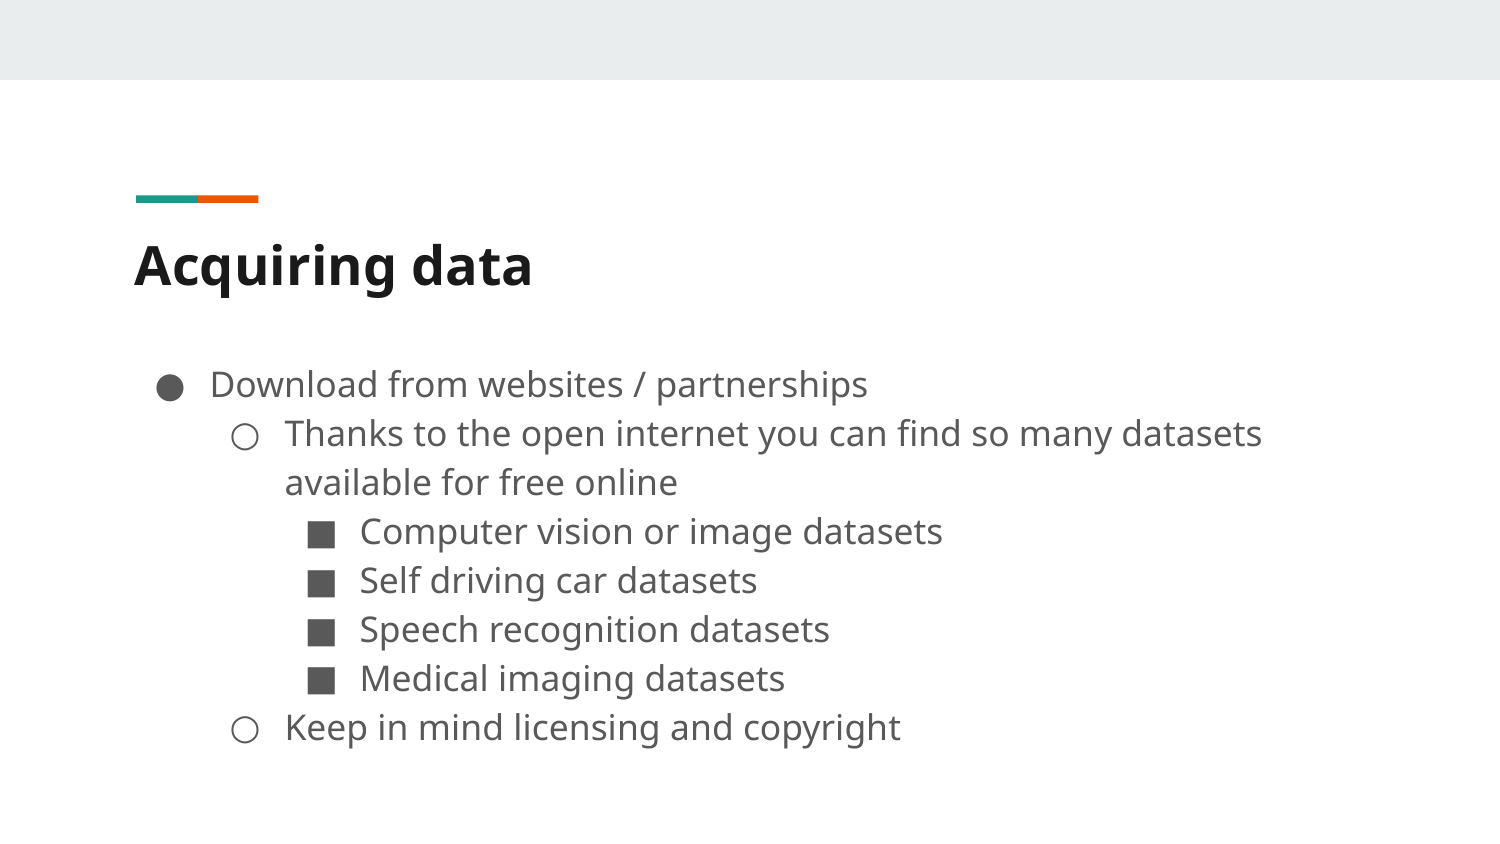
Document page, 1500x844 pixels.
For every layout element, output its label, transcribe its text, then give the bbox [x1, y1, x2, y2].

title Acquiring data [119, 216, 1381, 305]
list Download from websites / partnerships Thanks to the open internet you can find so many datasets available for free online Computer vision or image datasets Self driving car datasets Speech recognition datasets Medical imaging datasets Keep in mind licensing and copyright [119, 341, 1381, 802]
